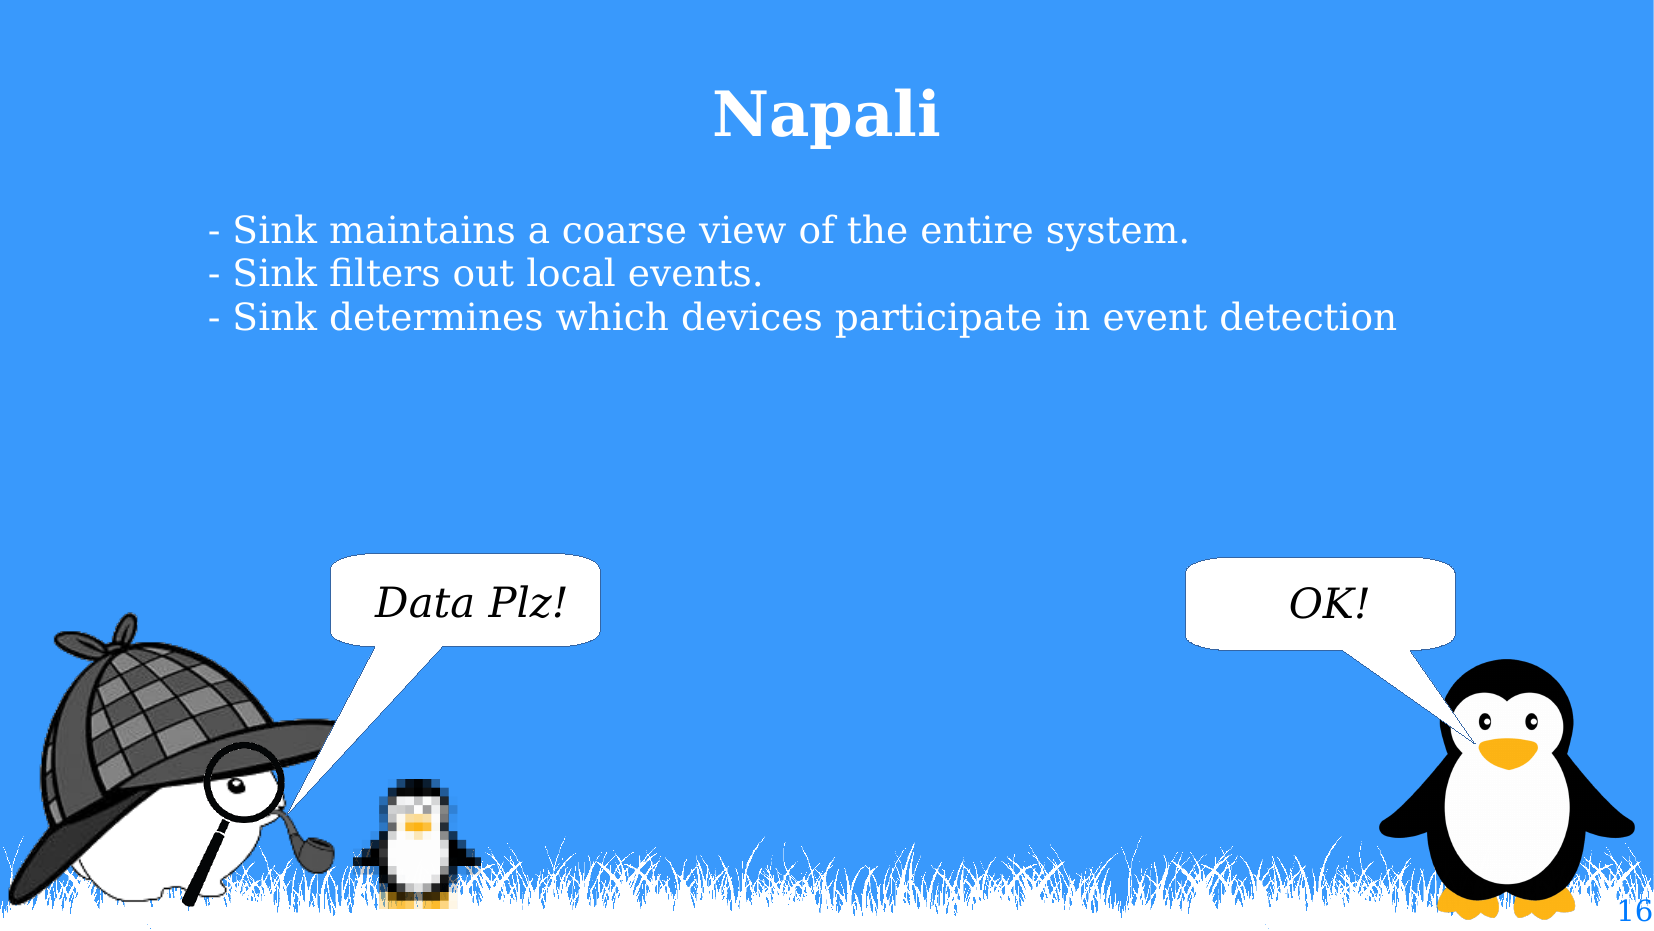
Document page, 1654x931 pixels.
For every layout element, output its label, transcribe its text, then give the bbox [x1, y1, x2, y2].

text_box Data Plz! [360, 571, 781, 636]
text_box OK! [1274, 572, 1654, 636]
text_box [1185, 557, 1476, 744]
picture [0, 0, 1654, 931]
text_box - Sink maintains a coarse view of the entire system. - Sink filters out local events. - Sink determines which devices participate in event detection [193, 201, 1469, 391]
title [82, 37, 1571, 193]
text_box [285, 553, 601, 816]
